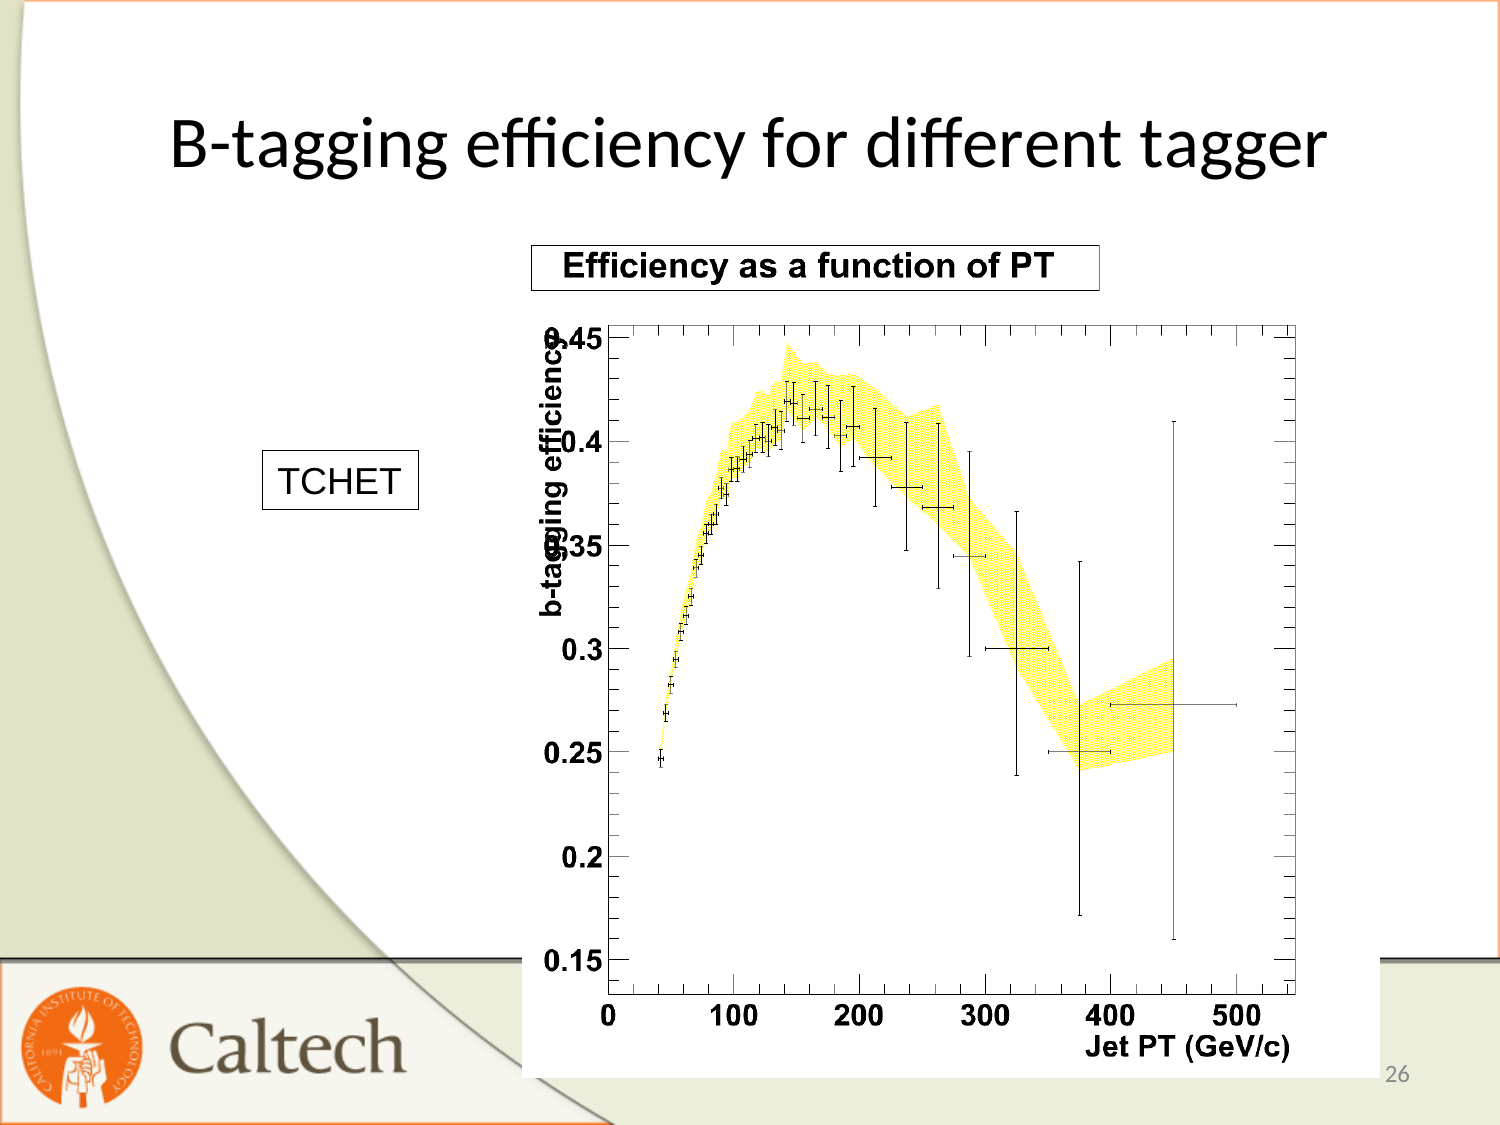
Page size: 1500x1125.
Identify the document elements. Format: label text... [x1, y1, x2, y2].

text_box TCHET [262, 450, 419, 510]
picture [0, 0, 1500, 1125]
title B-tagging efficiency for different tagger [75, 20, 1426, 257]
